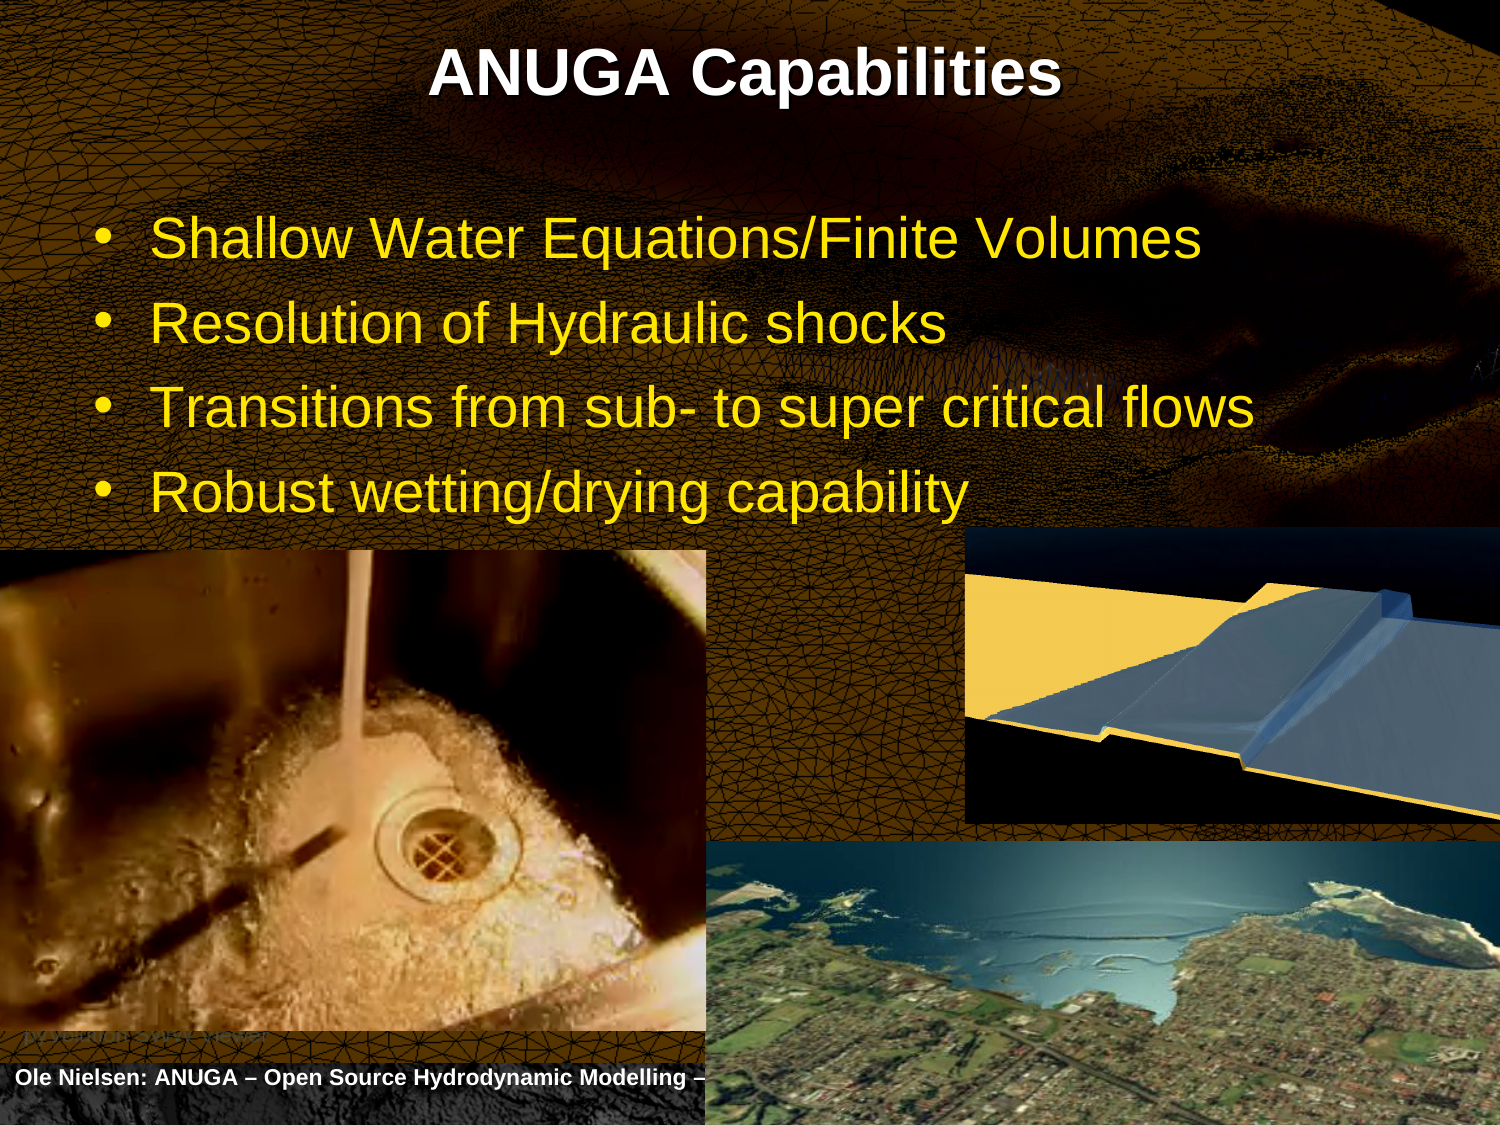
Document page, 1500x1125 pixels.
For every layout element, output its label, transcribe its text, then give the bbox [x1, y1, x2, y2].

picture [0, 0, 1500, 1125]
text_box ANUGA Capabilities [108, 0, 1384, 138]
text_box Shallow Water Equations/Finite Volumes Resolution of Hydraulic shocks Transitions from sub- to super critical flows Robust wetting/drying capability [78, 192, 1354, 950]
